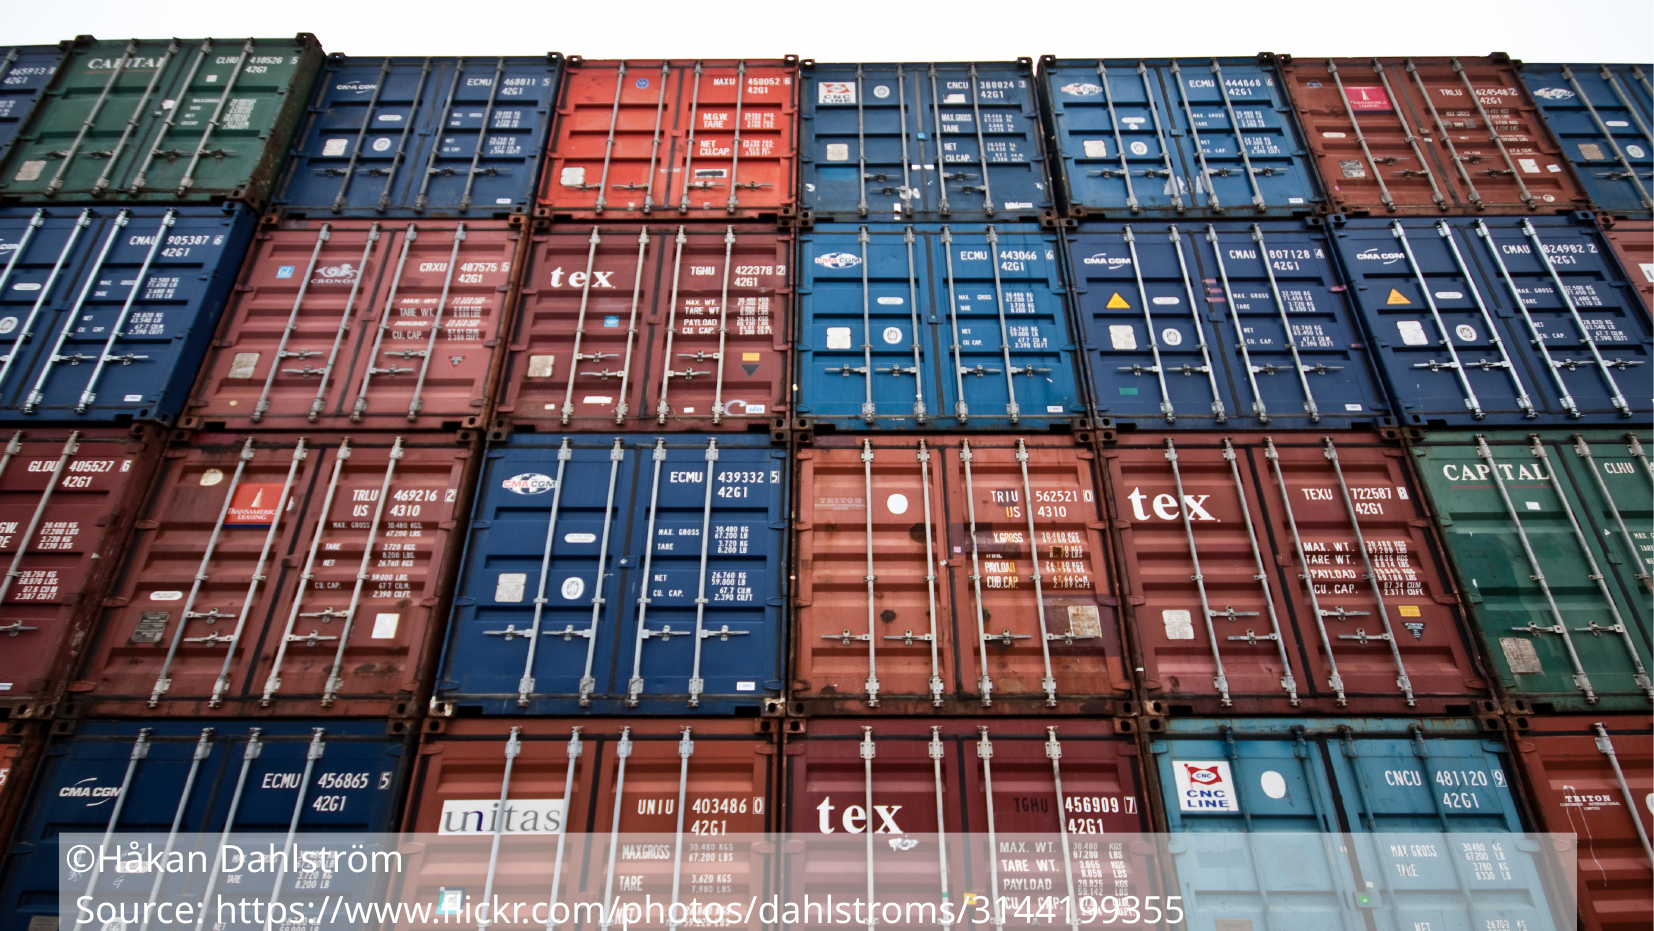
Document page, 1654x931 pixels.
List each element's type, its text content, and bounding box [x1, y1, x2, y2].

picture [0, 0, 1654, 931]
text_box ©Håkan Dahlström Source: https://www.flickr.com/photos/dahlstroms/3144199355 [59, 832, 1577, 921]
